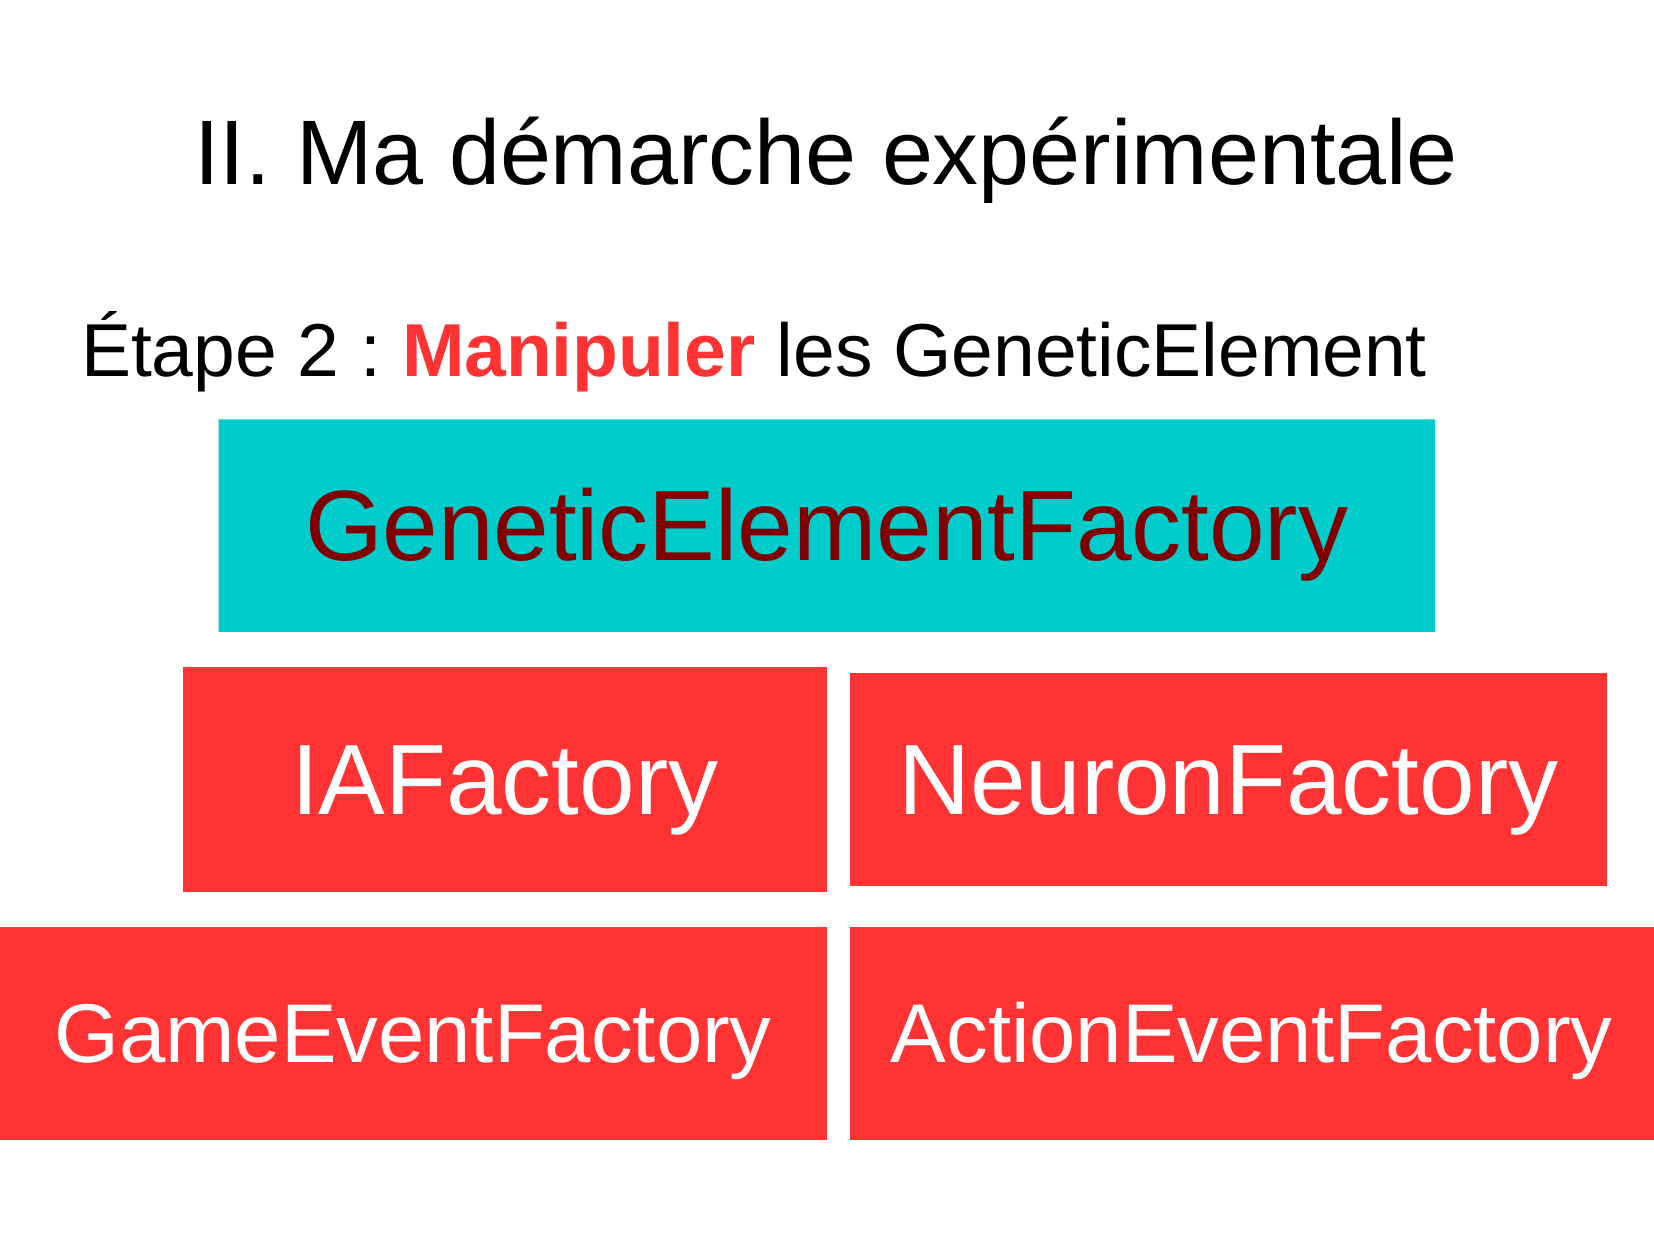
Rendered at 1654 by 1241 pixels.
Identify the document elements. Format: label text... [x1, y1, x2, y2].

text_box IAFactory [183, 667, 827, 892]
text_box NeuronFactory [850, 673, 1607, 886]
text_box Étape 2 : Manipuler les GeneticElement [66, 301, 1443, 400]
text_box ActionEventFactory [850, 927, 1654, 1140]
text_box GameEventFactory [0, 927, 827, 1140]
title II. Ma démarche expérimentale [82, 49, 1571, 257]
text_box GeneticElementFactory [218, 419, 1436, 632]
